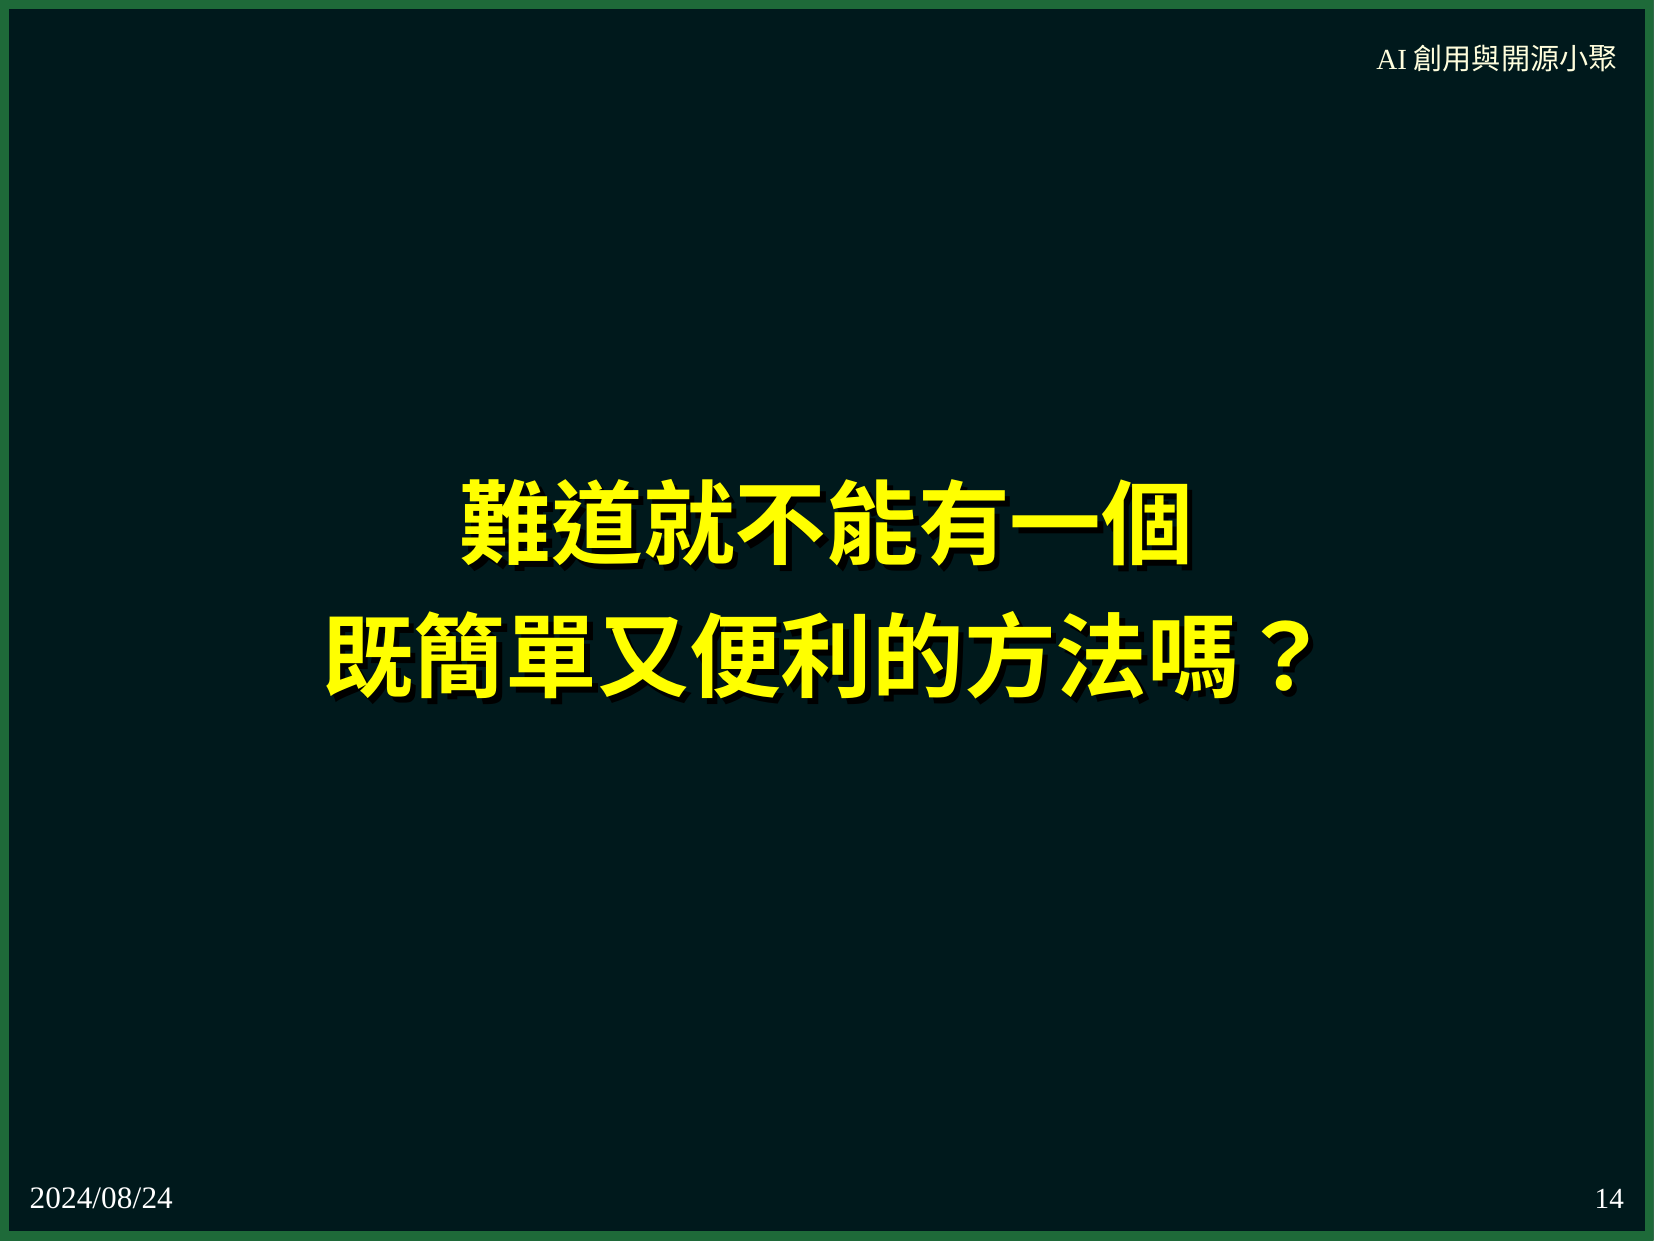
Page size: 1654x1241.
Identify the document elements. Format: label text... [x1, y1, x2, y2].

title 難道就不能有一個 既簡單又便利的方法嗎？ [82, 242, 1571, 927]
